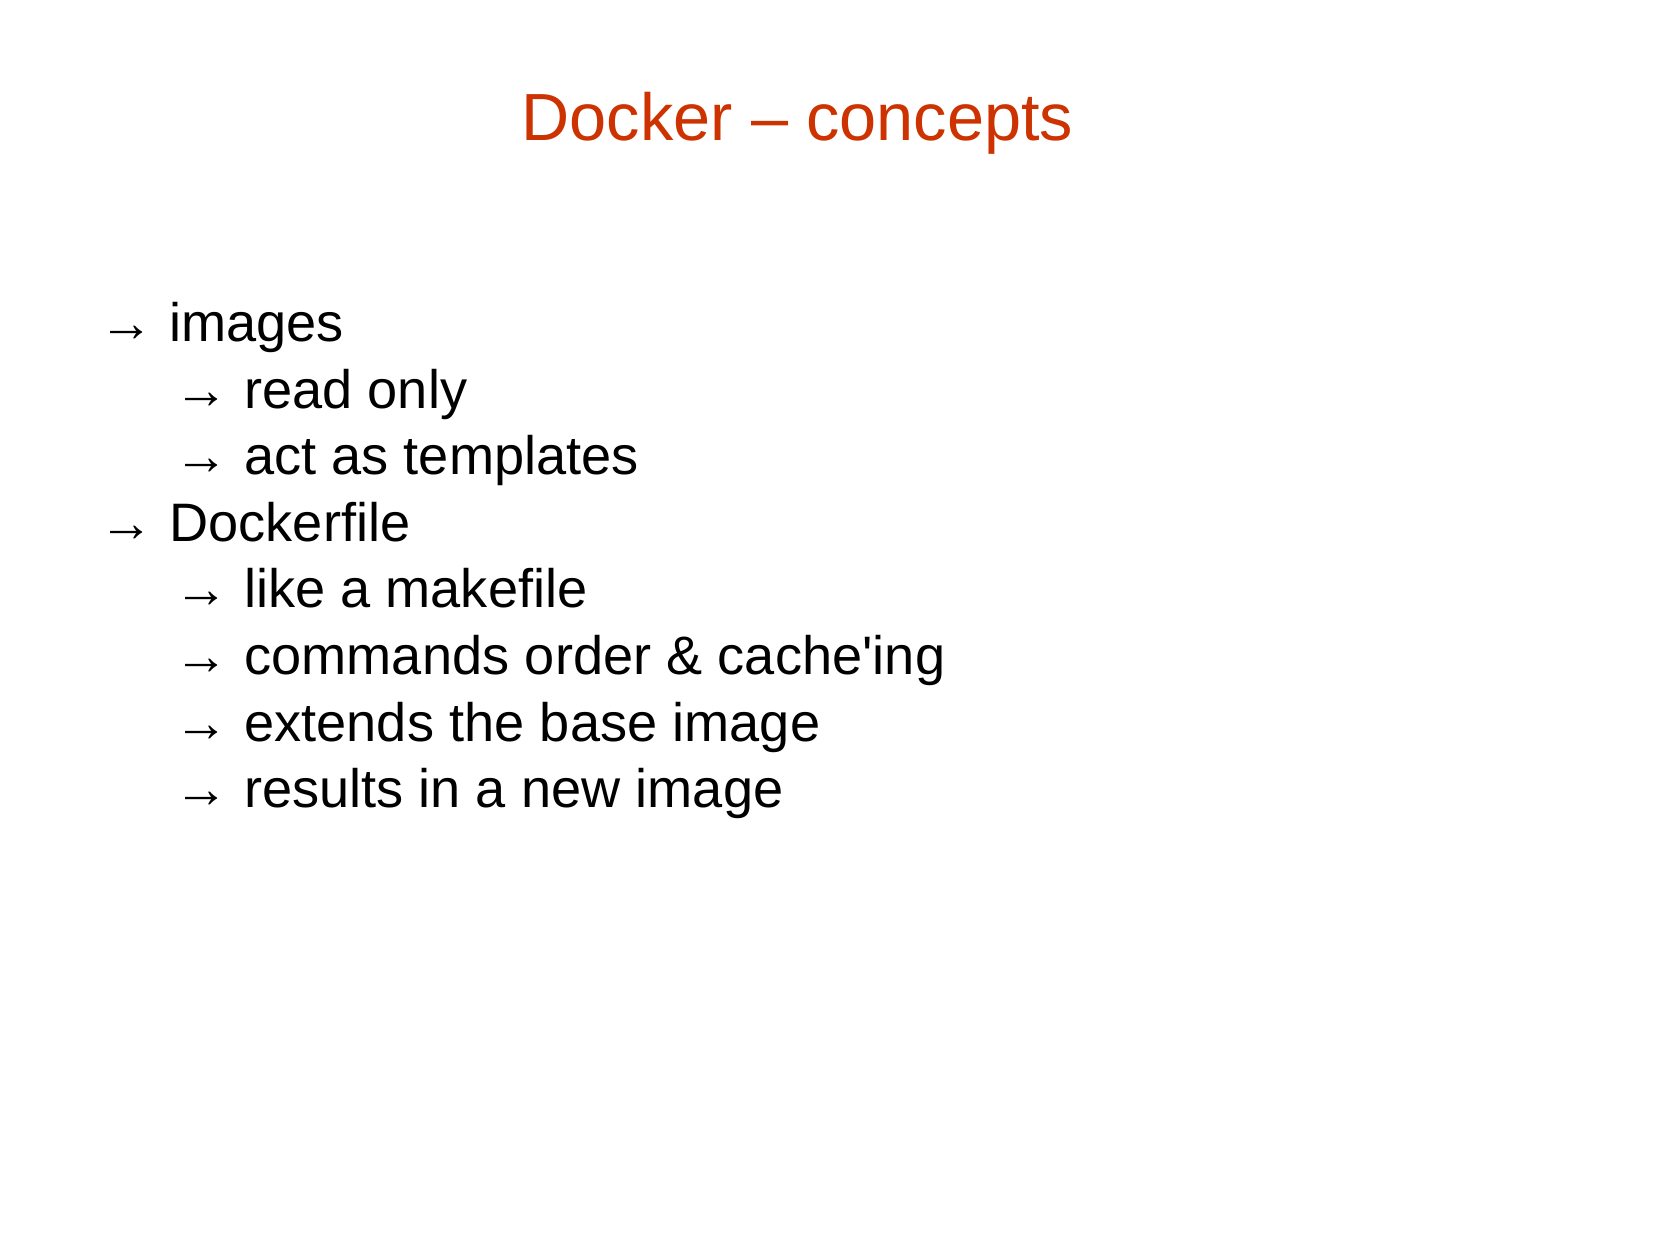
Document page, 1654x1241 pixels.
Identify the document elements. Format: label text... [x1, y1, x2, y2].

text_box → images → read only → act as templates → Dockerfile → like a makefile → commands order & cache'ing → extends the base image → results in a new image [85, 285, 1114, 916]
text_box Docker – concepts [506, 72, 1147, 166]
